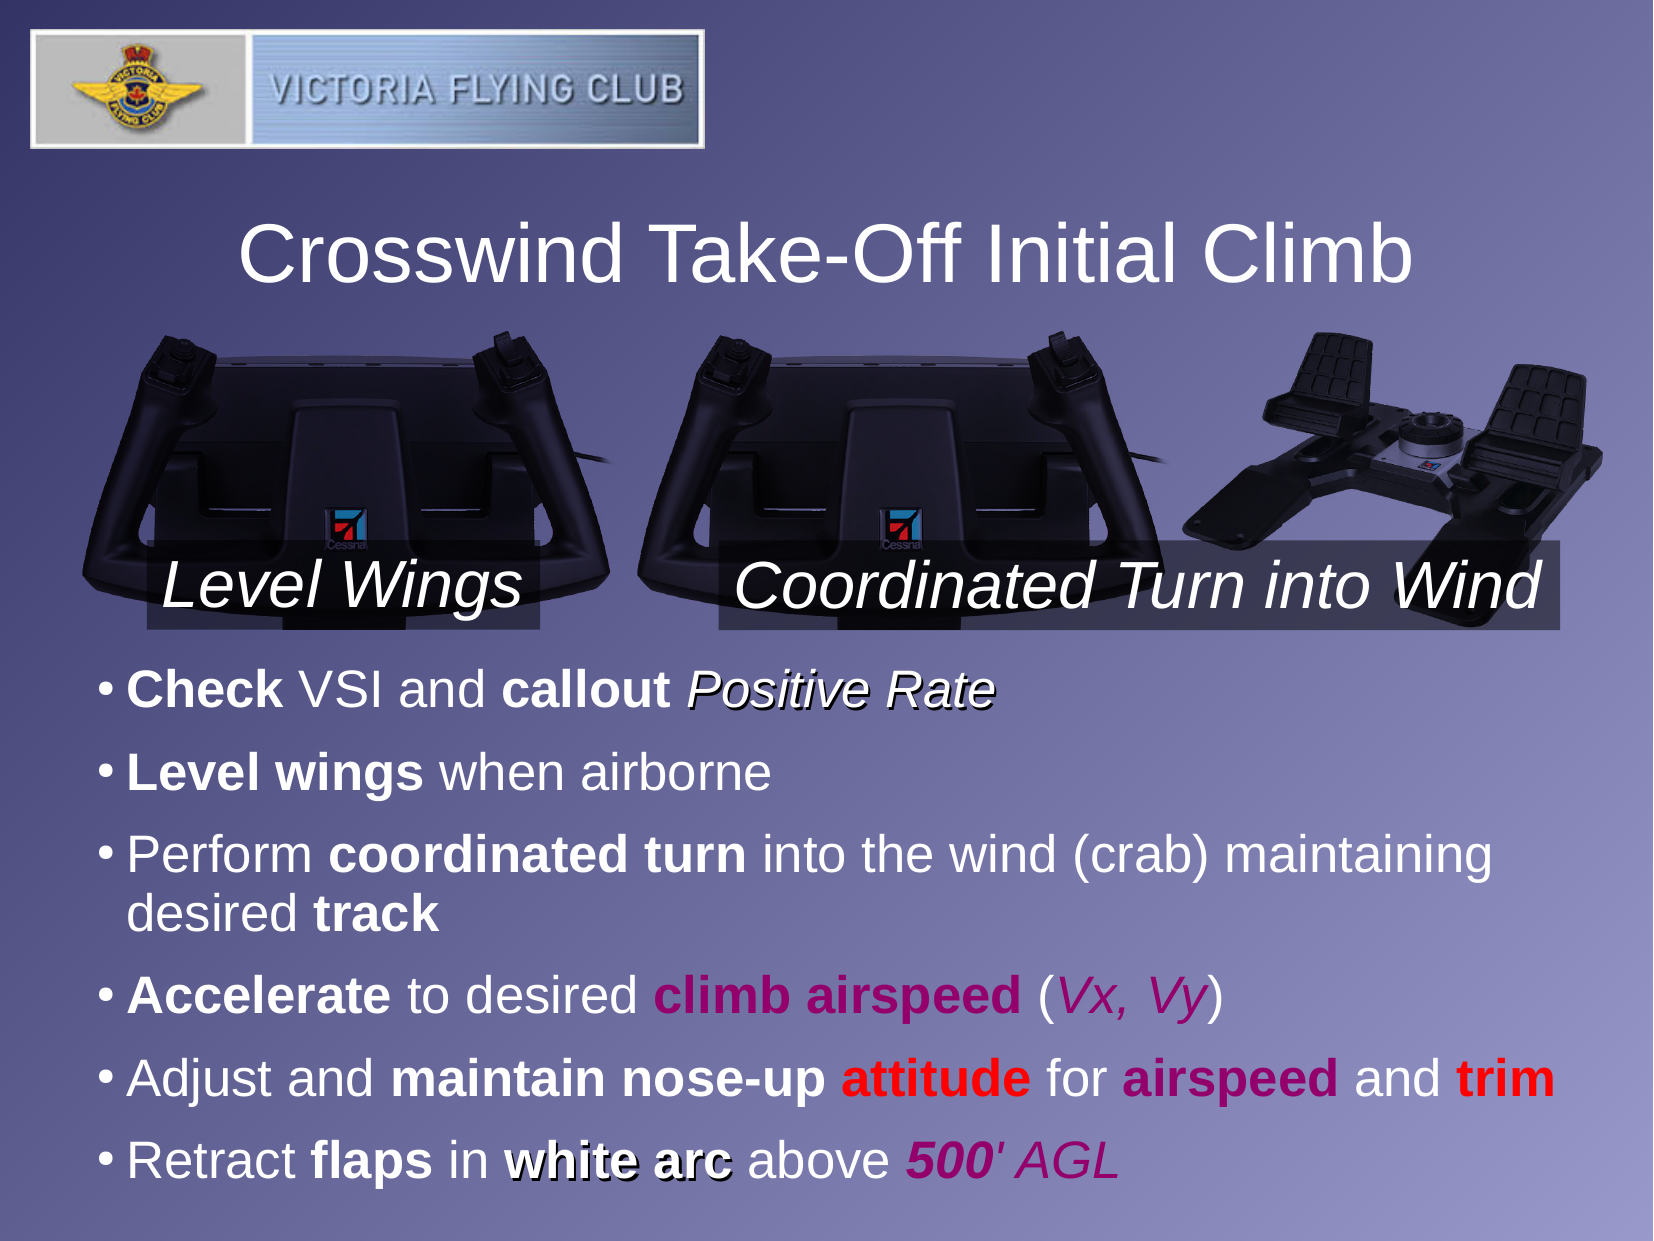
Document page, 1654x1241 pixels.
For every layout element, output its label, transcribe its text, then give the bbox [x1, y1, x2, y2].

text_box Level Wings [146, 540, 541, 630]
picture [30, 29, 705, 149]
text_box Coordinated Turn into Wind [718, 540, 1561, 631]
list Check VSI and callout Positive Rate Level wings when airborne Perform coordinated turn into the wind (crab) maintaining desired track Accelerate to desired climb airspeed (Vx, Vy) Adjust and maintain nose-up attitude for airspeed and trim Retract flaps in white arc above 500' AGL [82, 660, 1571, 1201]
title Crosswind Take-Off Initial Climb [82, 150, 1571, 358]
picture [75, 329, 616, 630]
picture [630, 329, 1171, 631]
picture [1180, 329, 1606, 631]
